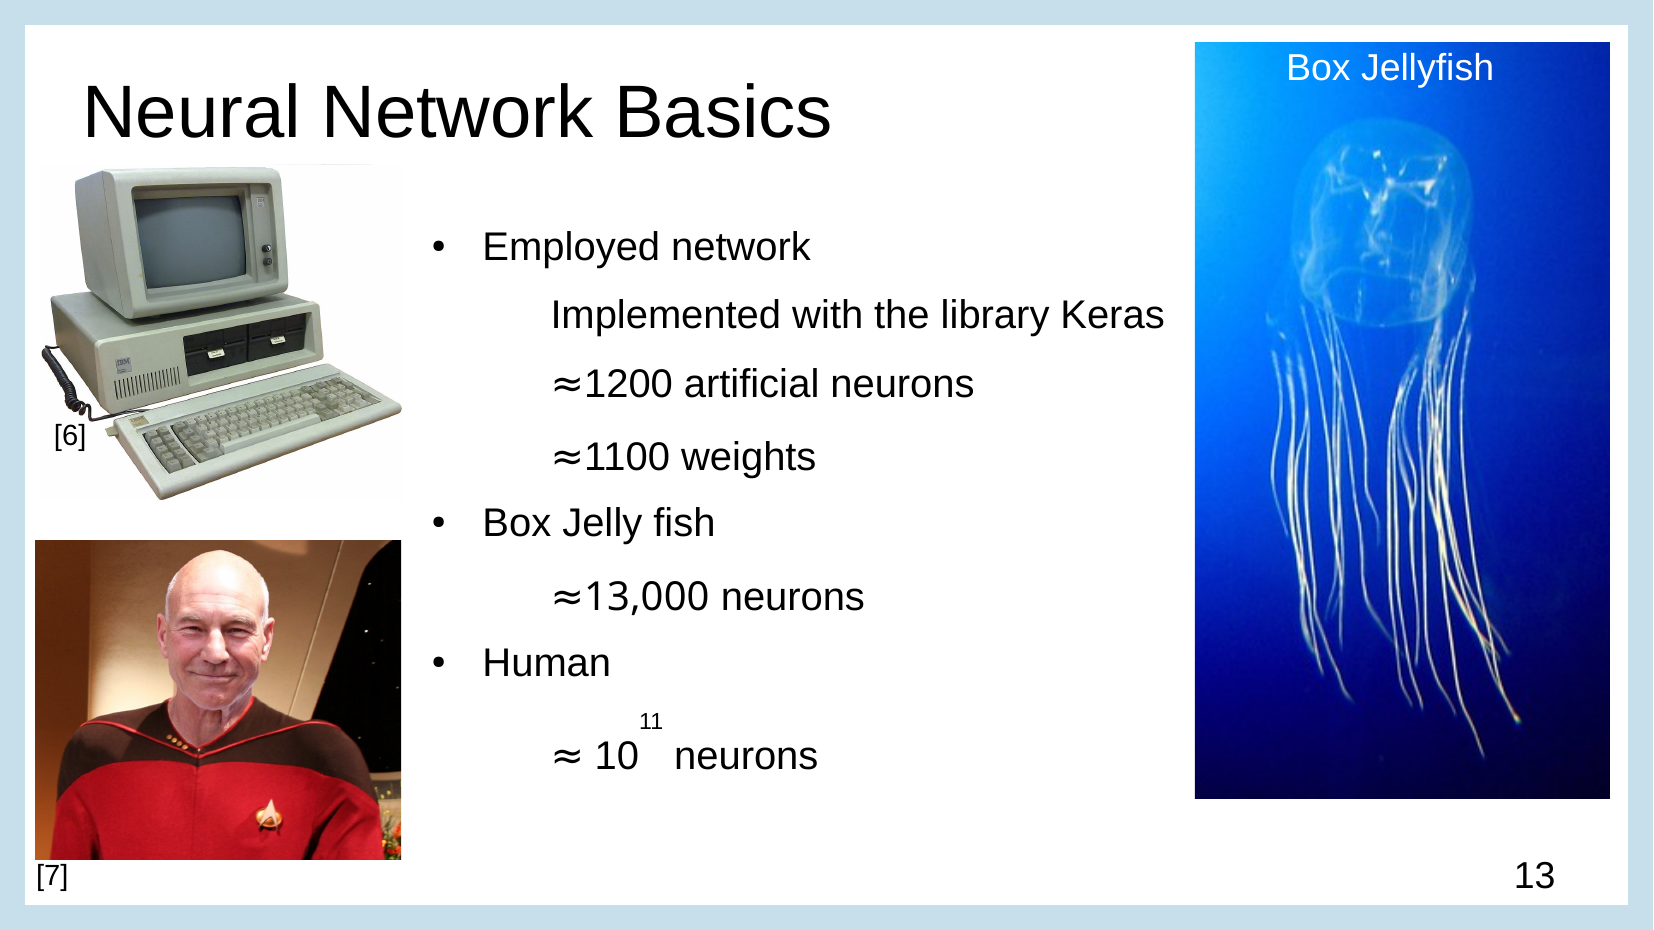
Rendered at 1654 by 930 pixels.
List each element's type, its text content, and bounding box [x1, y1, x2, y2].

text_box [7] [21, 851, 314, 916]
text_box [1215, 59, 1501, 131]
list Employed network Implemented with the library Keras ≈1200 artificial neurons ≈1100 weights Box Jelly fish ≈13,000 neurons Human ≈ 1011 neurons [414, 224, 1168, 796]
text_box [6] [39, 411, 345, 479]
picture [35, 540, 402, 860]
text_box Box Jellyfish [4] [1170, 38, 1610, 843]
title Neural Network Basics [82, 35, 1560, 189]
picture [41, 164, 403, 501]
